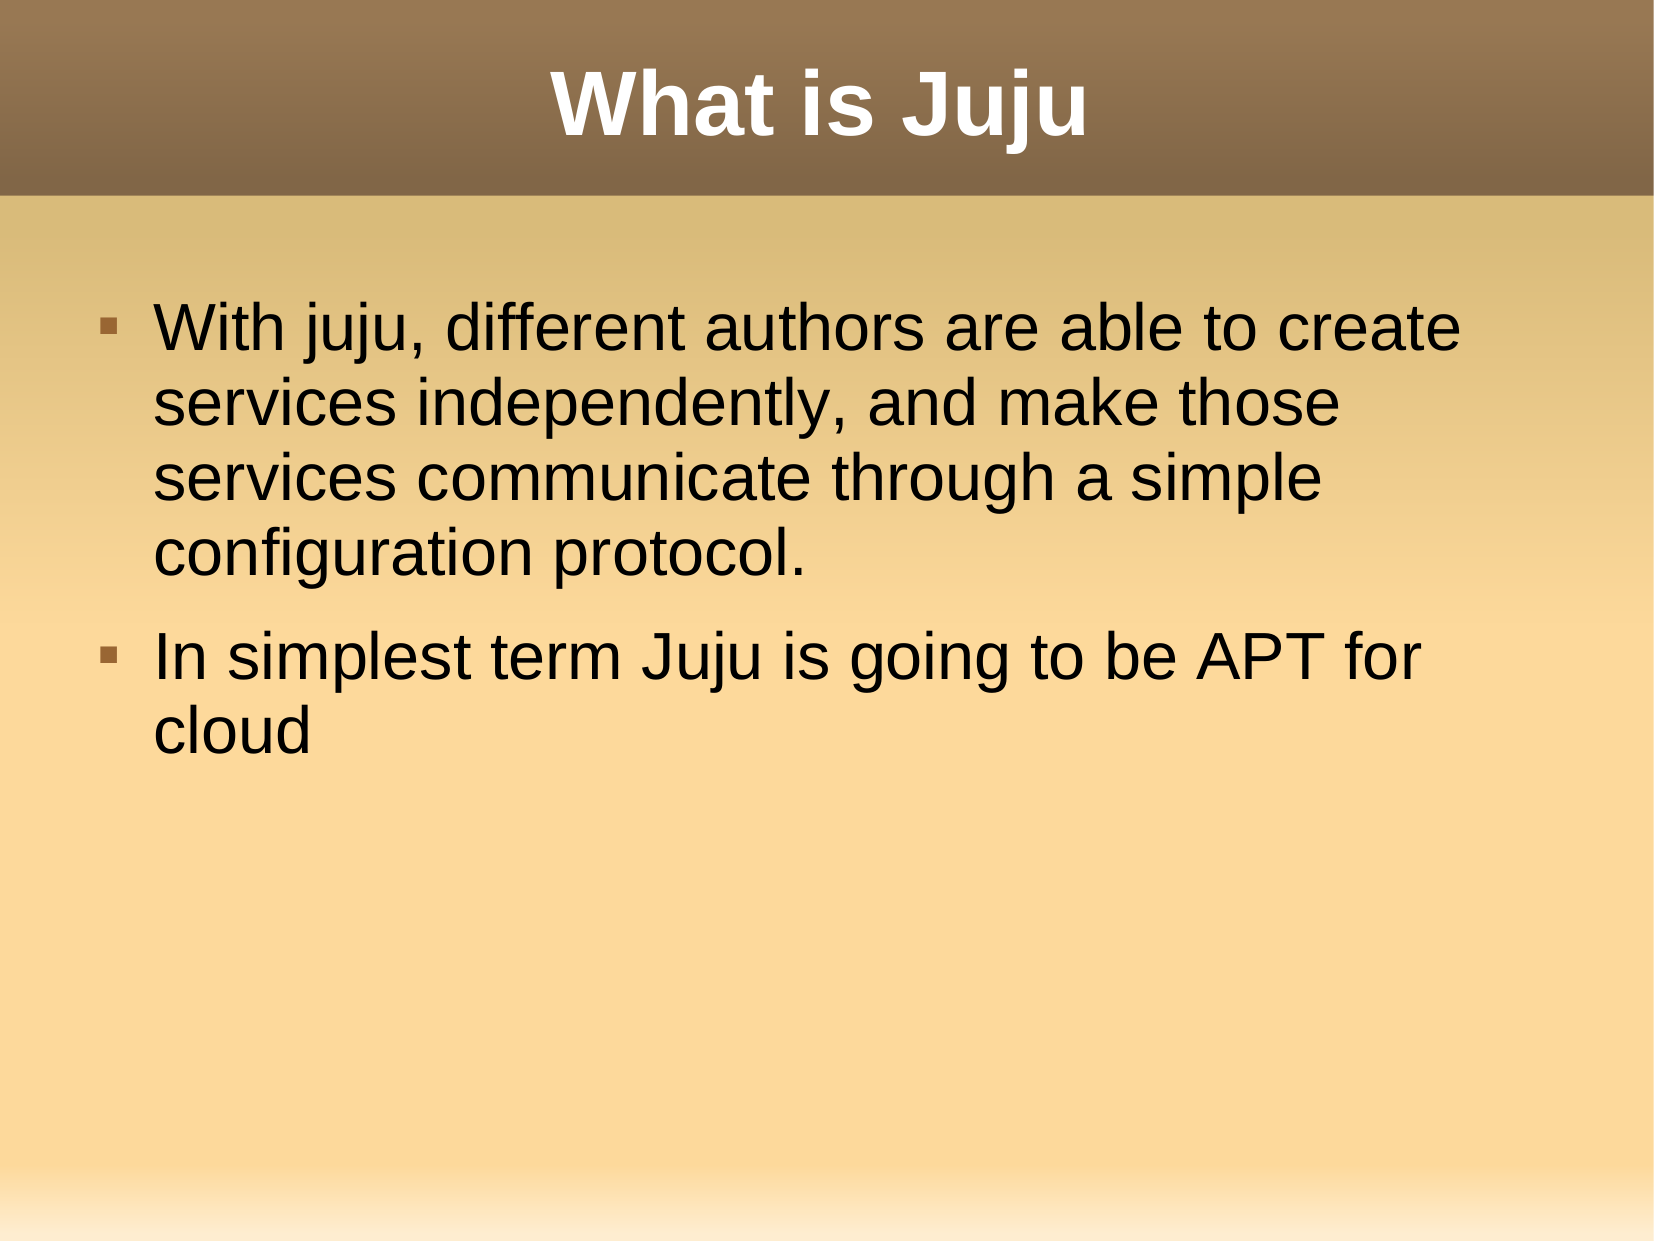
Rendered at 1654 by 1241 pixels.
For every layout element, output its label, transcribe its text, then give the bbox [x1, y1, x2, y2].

list With juju, different authors are able to create services independently, and make those services communicate through a simple configuration protocol. In simplest term Juju is going to be APT for cloud [82, 290, 1571, 1094]
picture [0, 0, 1654, 1241]
title What is Juju [76, 7, 1565, 200]
